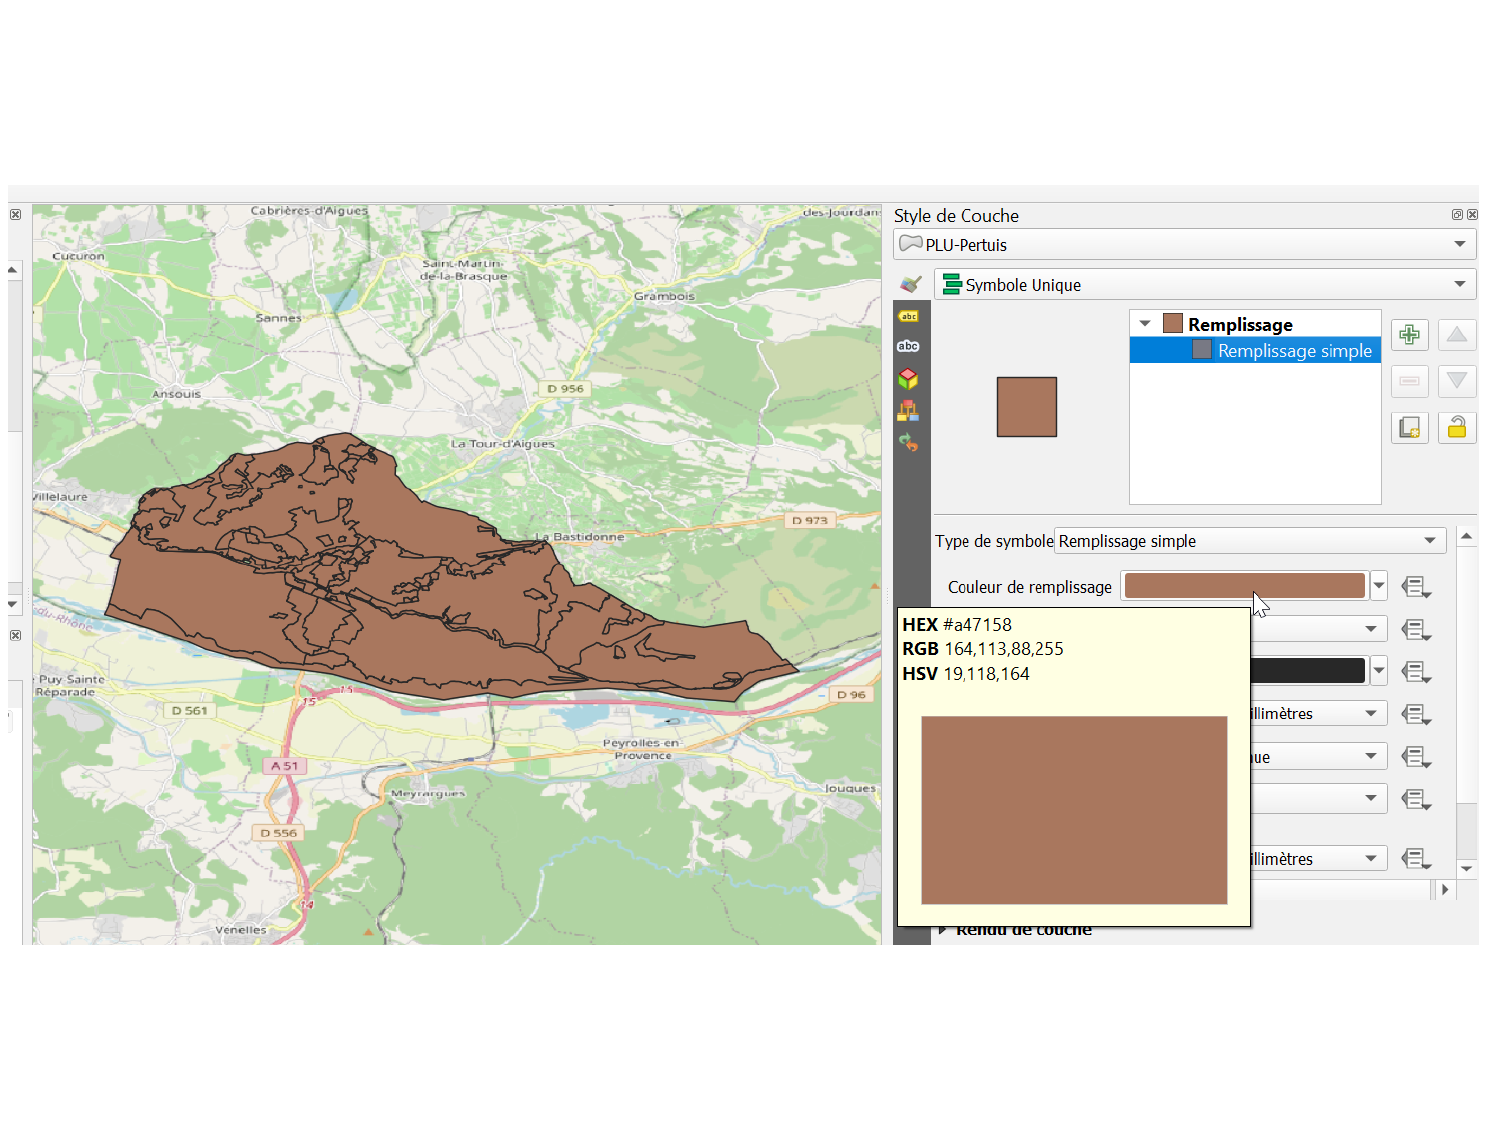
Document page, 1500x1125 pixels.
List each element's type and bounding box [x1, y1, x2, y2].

picture [8, 185, 1479, 945]
